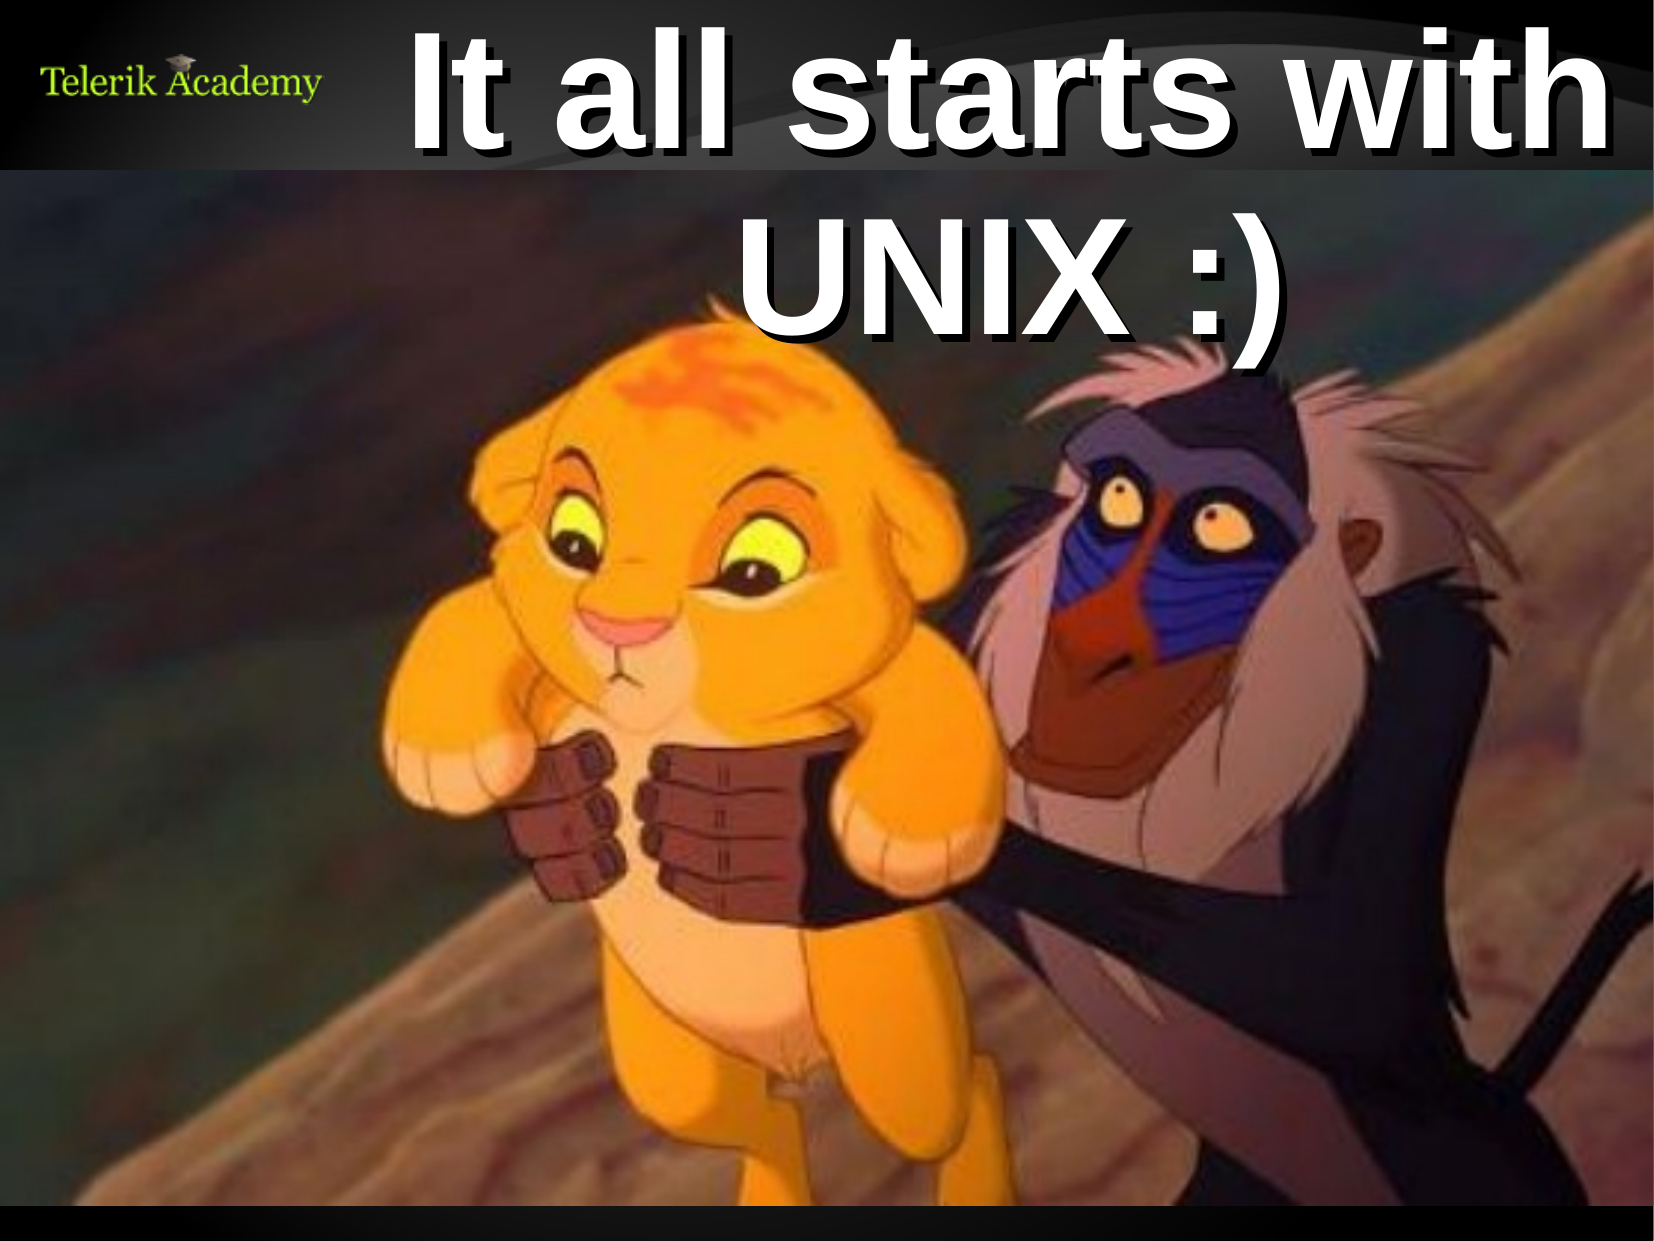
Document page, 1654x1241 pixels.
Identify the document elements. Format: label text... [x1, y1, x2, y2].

subtitle It all starts with UNIX :) [266, 0, 1654, 424]
picture [0, 0, 1654, 1241]
